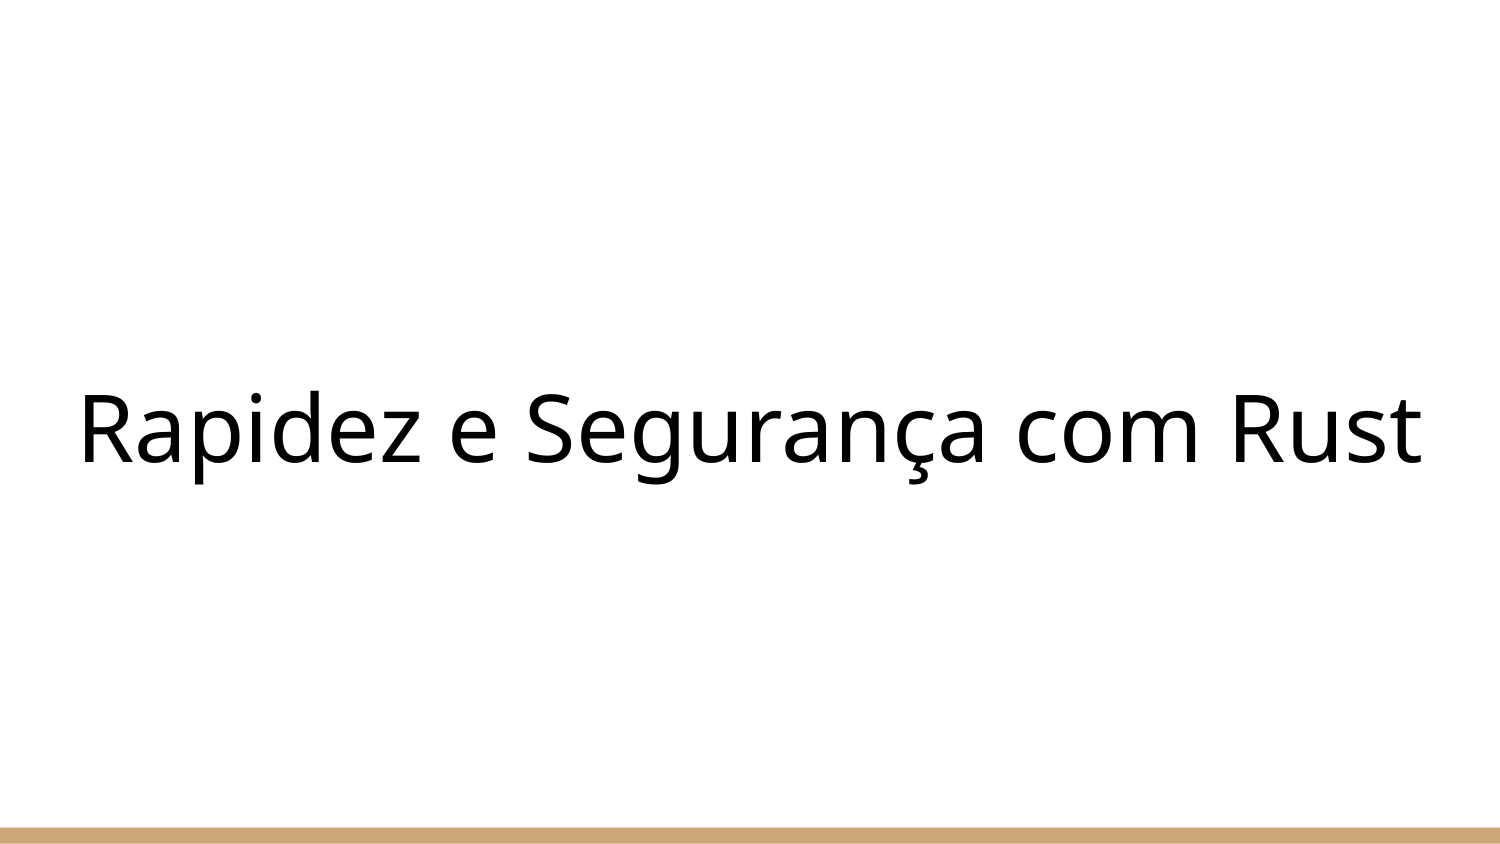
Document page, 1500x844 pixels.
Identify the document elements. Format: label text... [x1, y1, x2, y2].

list Rapidez e Segurança com Rust [51, 141, 1449, 692]
